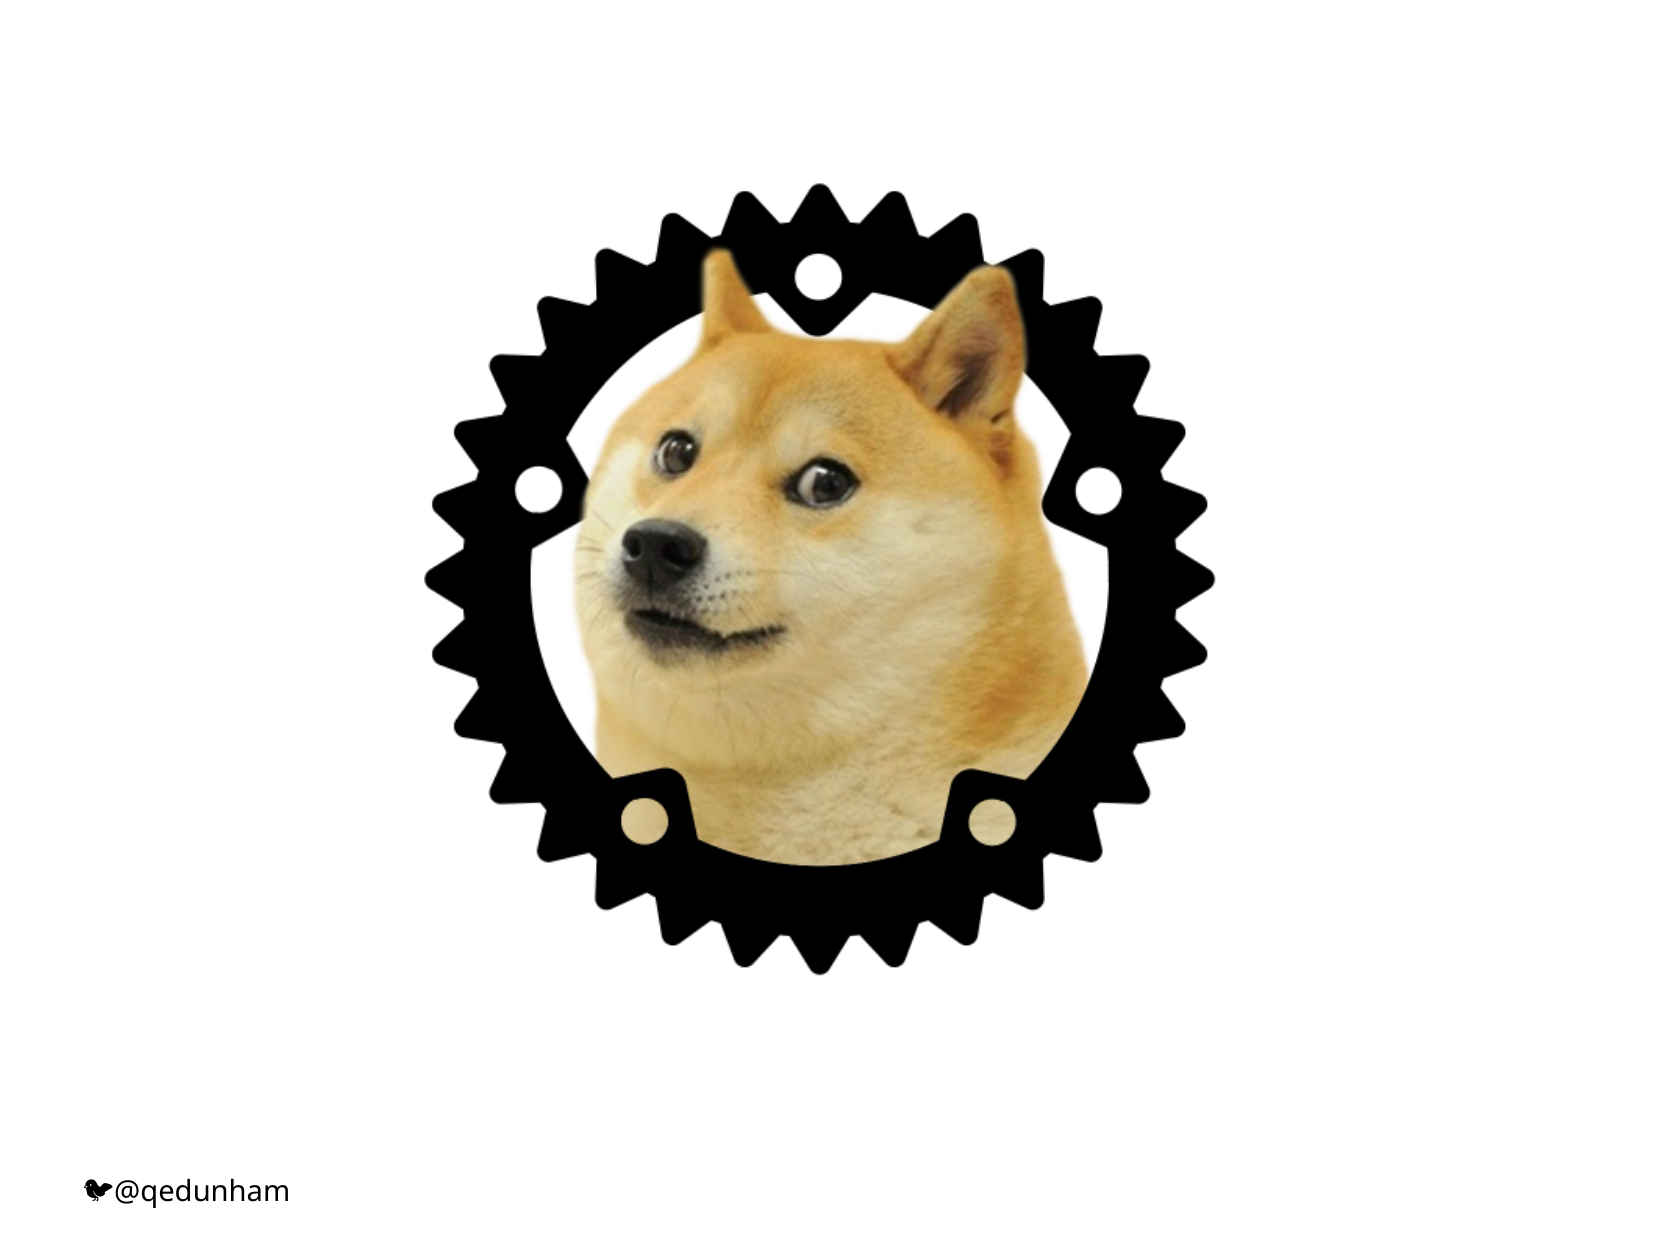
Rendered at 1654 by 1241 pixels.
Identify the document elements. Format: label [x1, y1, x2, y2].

picture [420, 179, 1220, 980]
